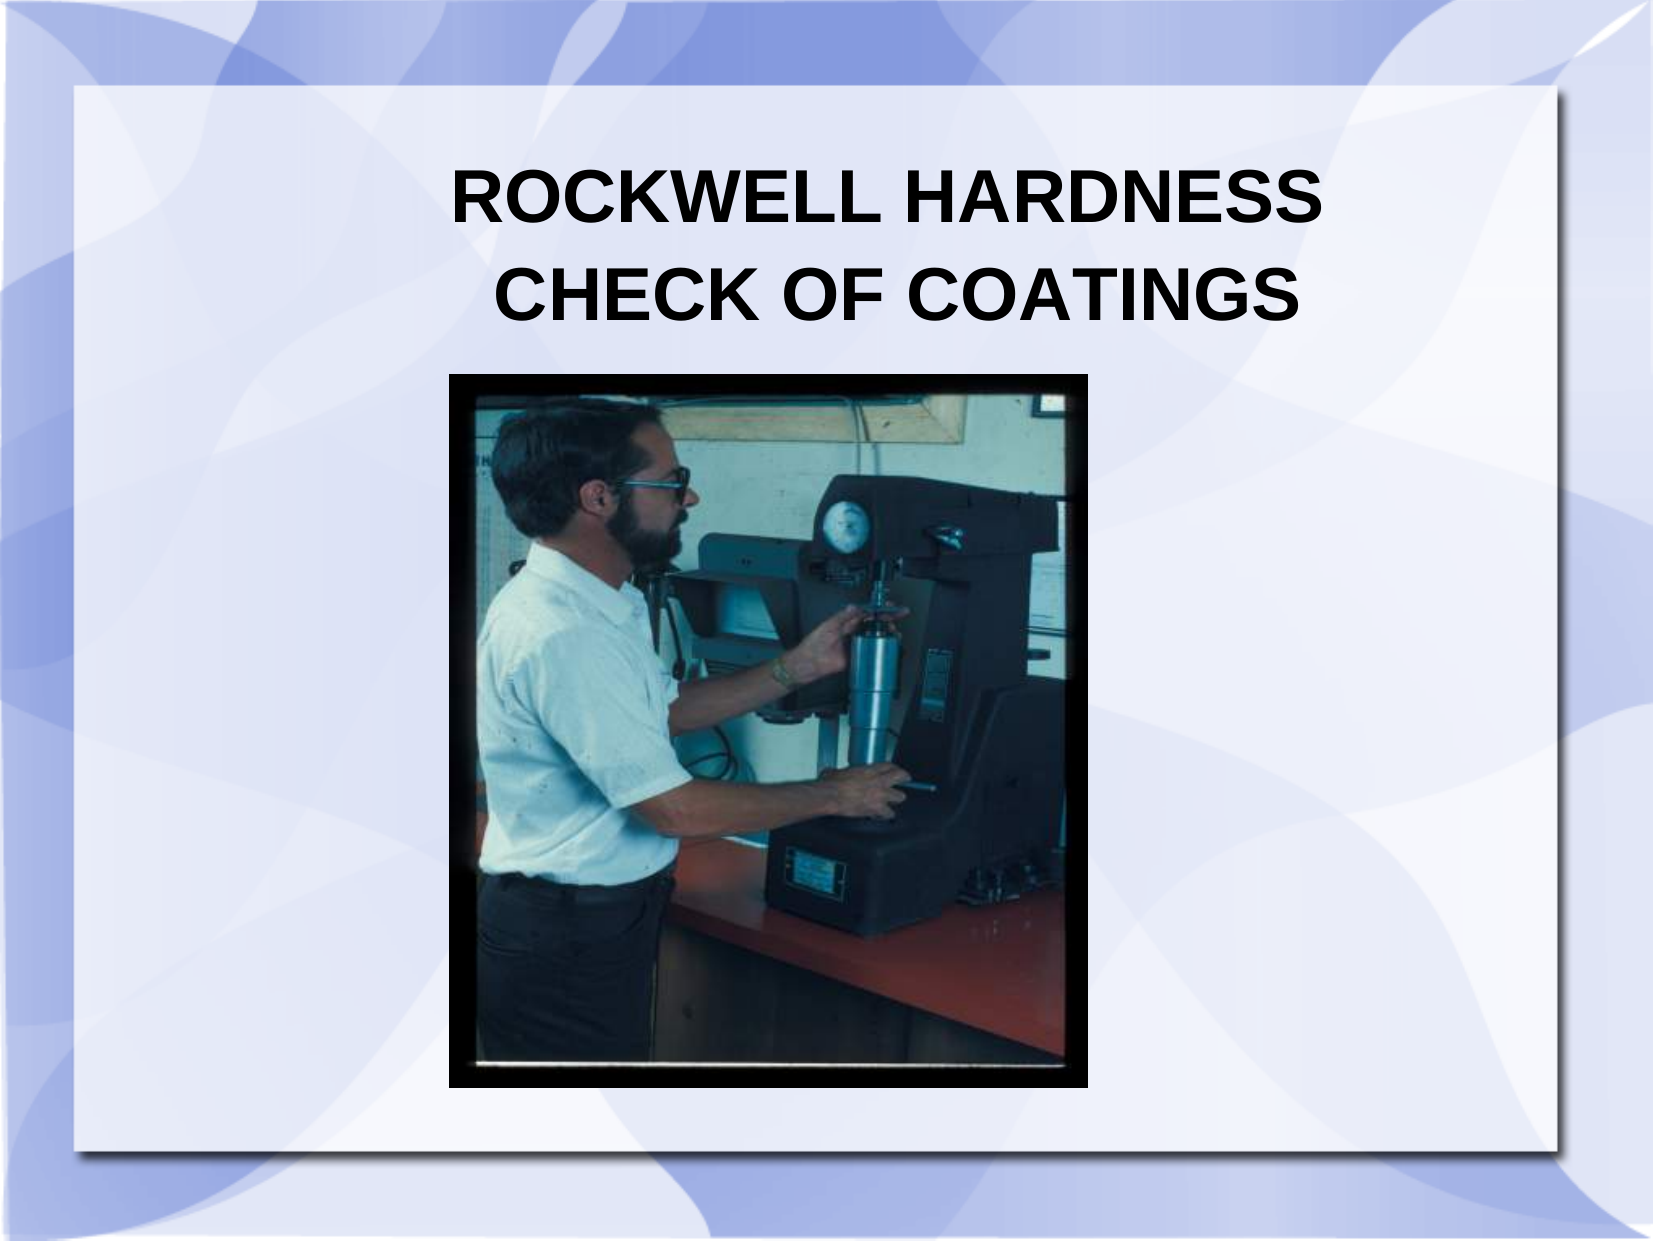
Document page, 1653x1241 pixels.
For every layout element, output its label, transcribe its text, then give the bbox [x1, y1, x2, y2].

title ROCKWELL HARDNESS CHECK OF COATINGS [230, 120, 1546, 352]
picture [0, 0, 1653, 1241]
